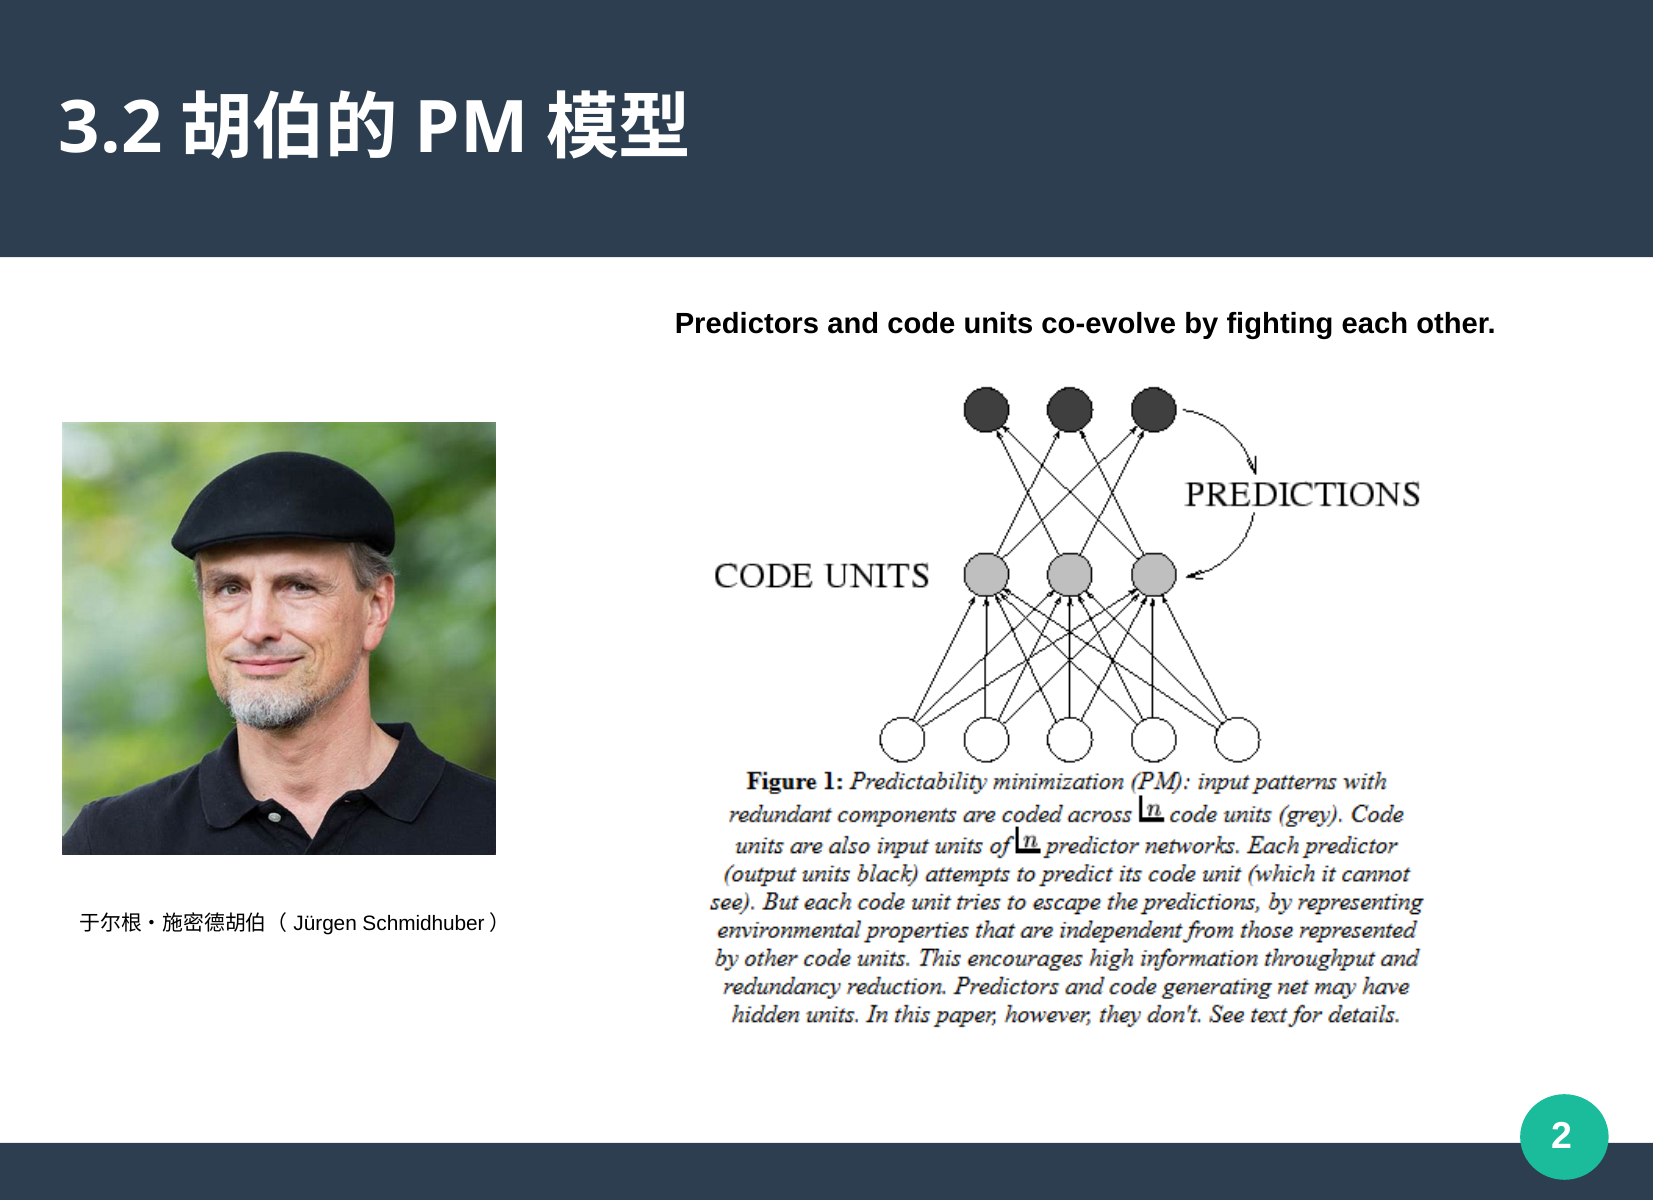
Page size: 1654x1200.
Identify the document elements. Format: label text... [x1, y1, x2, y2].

text_box Predictors and code units co-evolve by fighting each other. [660, 299, 1531, 381]
text_box 2 [1536, 1104, 1641, 1175]
text_box 于尔根•施密德胡伯（Jürgen Schmidhuber） [65, 899, 526, 946]
text_box 3.2胡伯的PM模型 [58, 47, 1594, 200]
picture [675, 381, 1474, 1036]
picture [62, 422, 496, 856]
